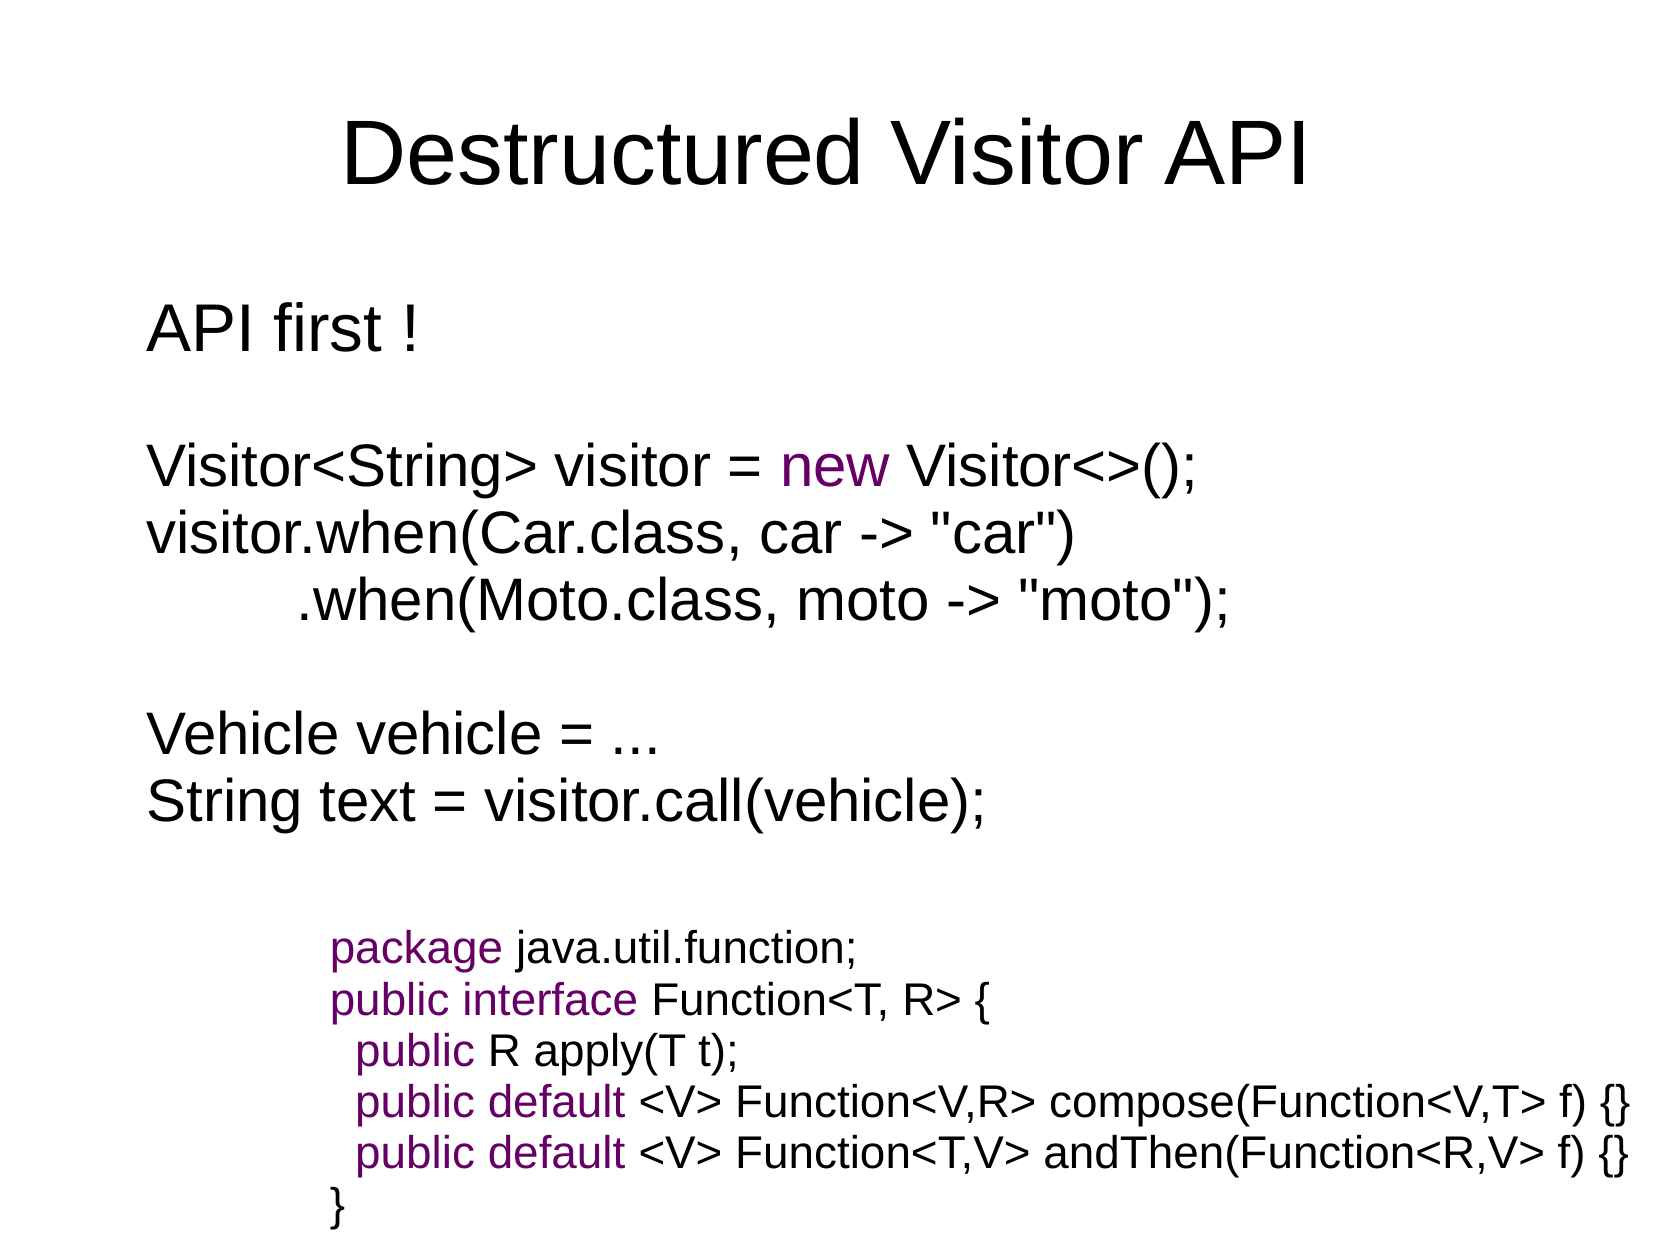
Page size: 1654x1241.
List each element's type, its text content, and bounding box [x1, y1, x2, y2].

title Destructured Visitor API [82, 49, 1571, 257]
text_box package java.util.function; public interface Function<T, R> { public R apply(T t); public default <V> Function<V,R> compose(Function<V,T> f) {} public default <V> Function<T,V> andThen(Function<R,V> f) {} } [315, 915, 1647, 1238]
list API first ! Visitor<String> visitor = new Visitor<>(); visitor.when(Car.class, car -> "car") .when(Moto.class, moto -> "moto"); Vehicle vehicle = ... String text = visitor.call(vehicle); [82, 290, 1571, 1171]
